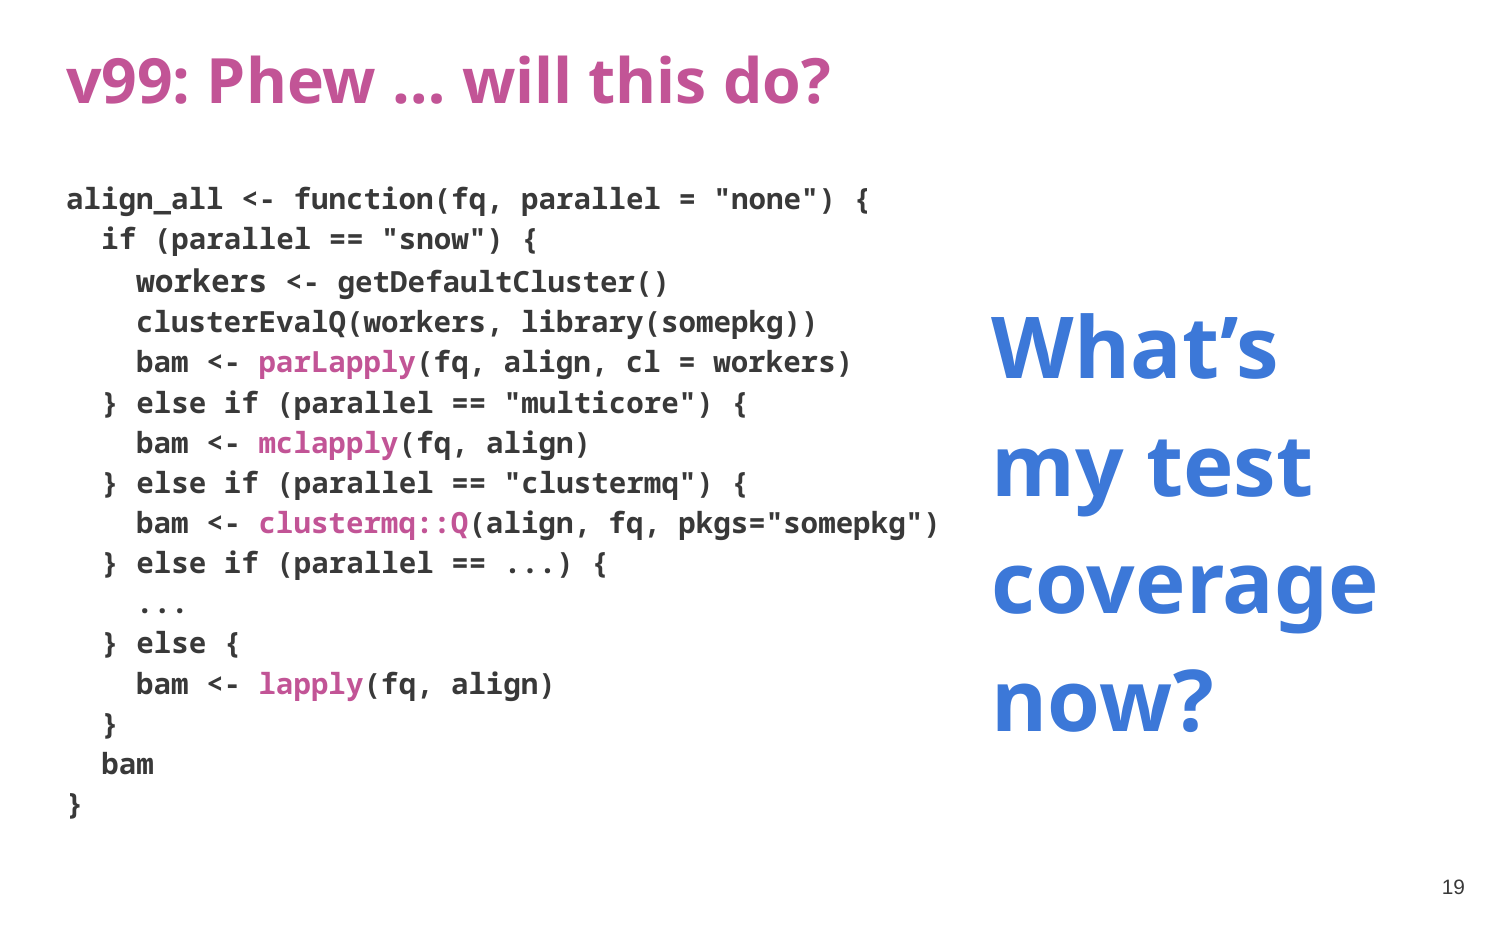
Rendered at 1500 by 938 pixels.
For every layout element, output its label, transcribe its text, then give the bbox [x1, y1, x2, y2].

slide_number <number> [1389, 849, 1480, 922]
list align_all <- function(fq, parallel = "none") { if (parallel == "snow") { workers <- getDefaultCluster() clusterEvalQ(workers, library(somepkg)) bam <- parLapply(fq, align, cl = workers) } else if (parallel == "multicore") { bam <- mclapply(fq, align) } else if (parallel == "clustermq") { bam <- clustermq::Q(align, fq, pkgs="somepkg") } else if (parallel == ...) { ... } else { bam <- lapply(fq, align) } bam } [51, 160, 1449, 910]
text_box What’s my test coverage now? [976, 262, 1449, 663]
title v99: Phew … will this do? [51, 25, 1449, 130]
